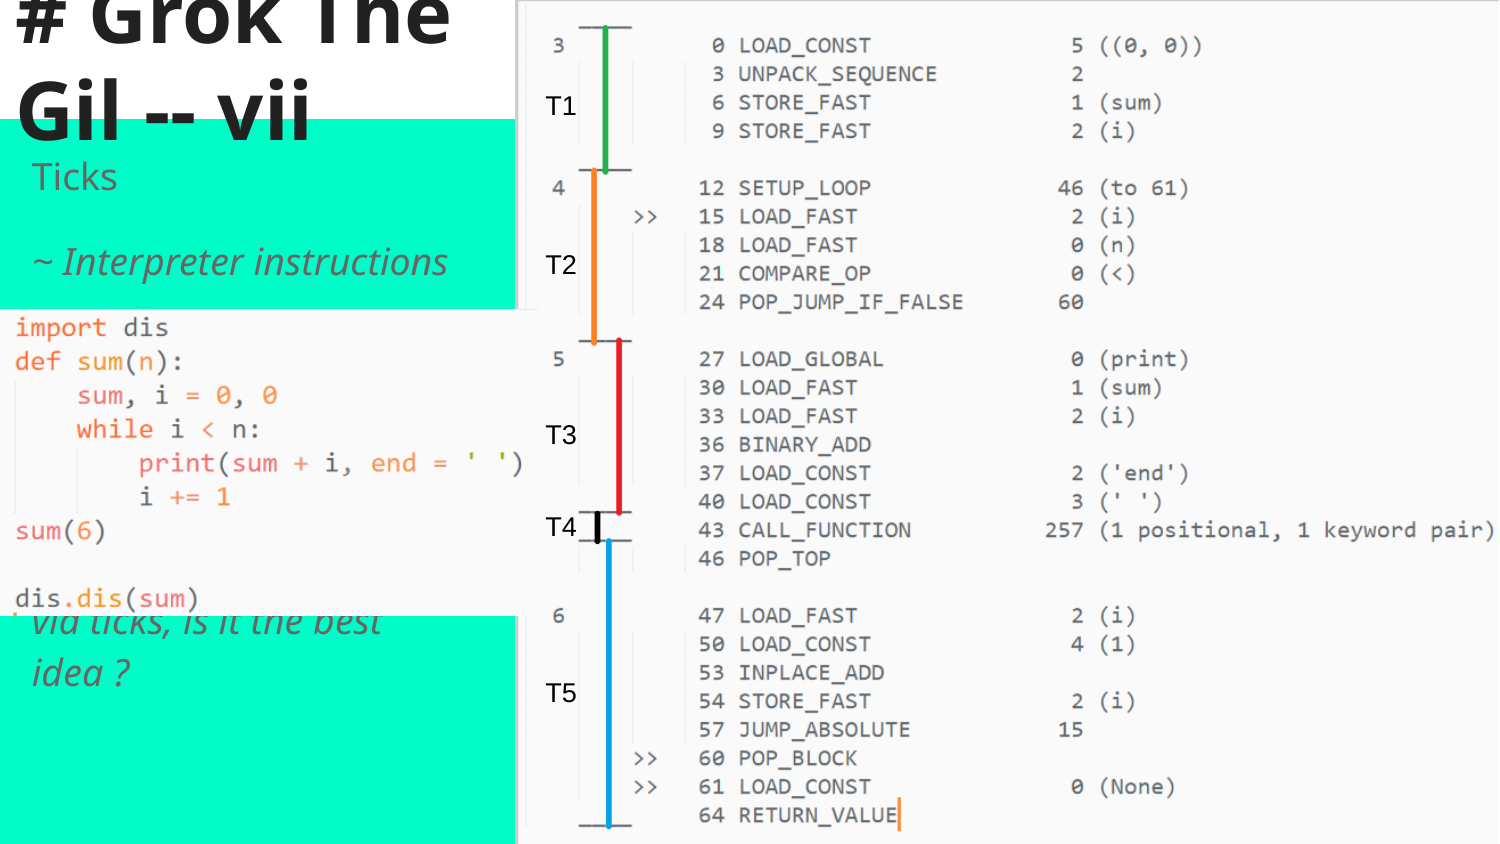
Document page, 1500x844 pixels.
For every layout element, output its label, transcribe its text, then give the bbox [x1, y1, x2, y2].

title # Grok The Gil -- vii [0, 0, 515, 119]
list Ticks ~ Interpreter instructions ~ Uninterruptible ~ Long operations can block everything ~ Preemptive multitasking via ticks, is it the best idea ? [16, 616, 498, 819]
picture [0, 0, 1500, 844]
list Ticks ~ Interpreter instructions ~ Uninterruptible ~ Long operations can block everything ~ Preemptive multitasking via ticks, is it the best idea ? [16, 131, 498, 309]
text_box T1 [530, 73, 603, 127]
text_box T2 [530, 231, 603, 286]
text_box T3 [538, 402, 603, 456]
text_box T4 [538, 494, 603, 548]
text_box T5 [530, 660, 603, 714]
